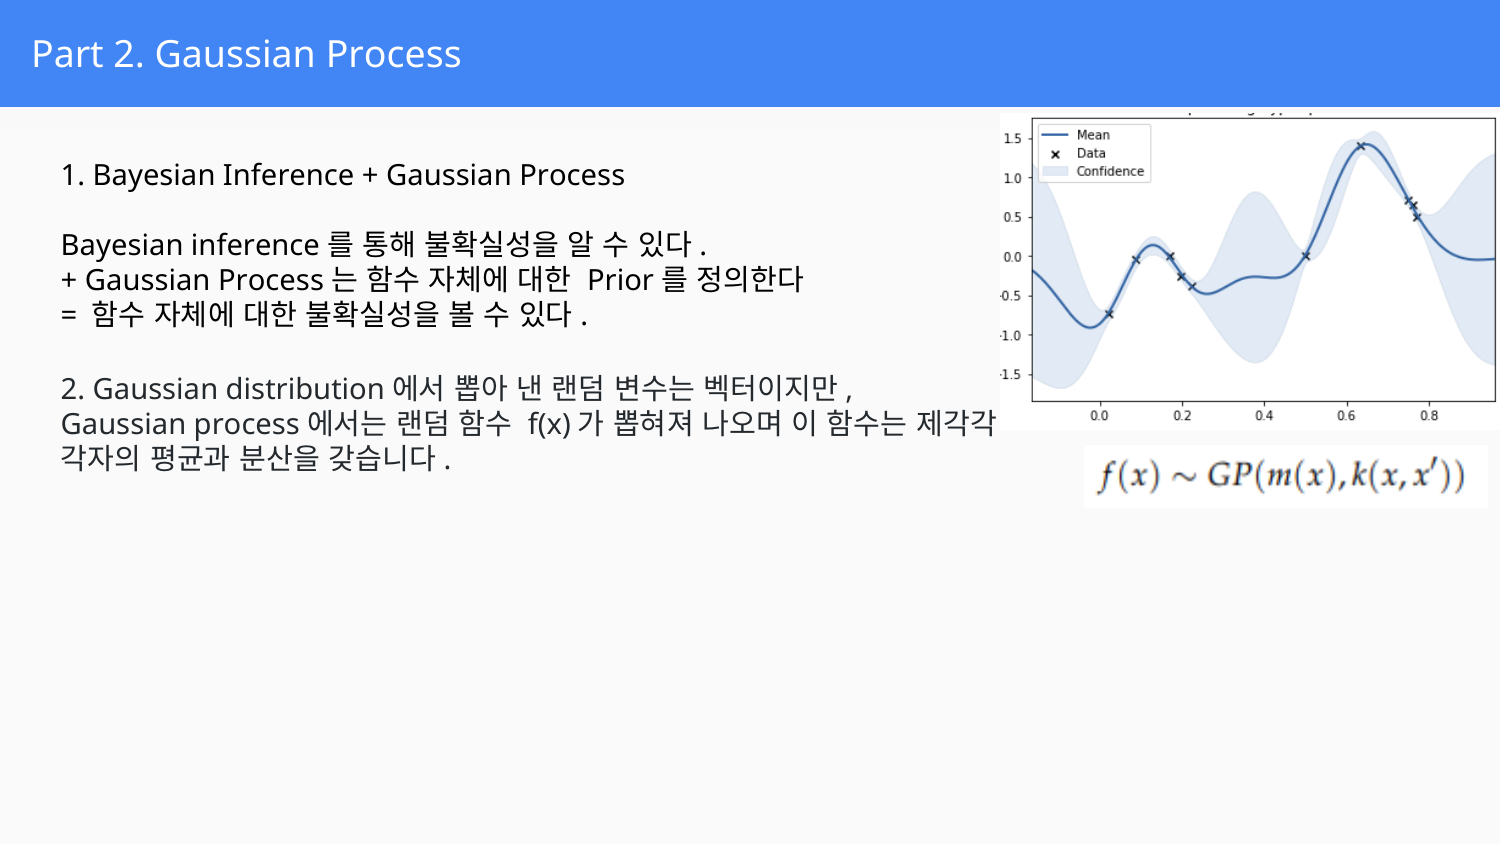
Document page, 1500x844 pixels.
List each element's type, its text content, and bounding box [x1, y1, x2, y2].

text_box 1. Bayesian Inference + Gaussian Process Bayesian inference를 통해 불확실성을 알 수 있다. + Gaussian Process는 함수 자체에 대한 Prior를 정의한다 = 함수 자체에 대한 불확실성을 볼 수 있다. [45, 149, 1278, 341]
picture [1000, 113, 1500, 430]
picture [1084, 445, 1488, 508]
title Part 2. Gaussian Process [16, 2, 1465, 102]
text_box 2. Gaussian distribution에서 뽑아 낸 랜덤 변수는 벡터이지만, Gaussian process에서는 랜덤 함수 f(x)가 뽑혀져 나오며 이 함수는 제각각 각자의 평균과 분산을 갖습니다. [45, 363, 1037, 485]
